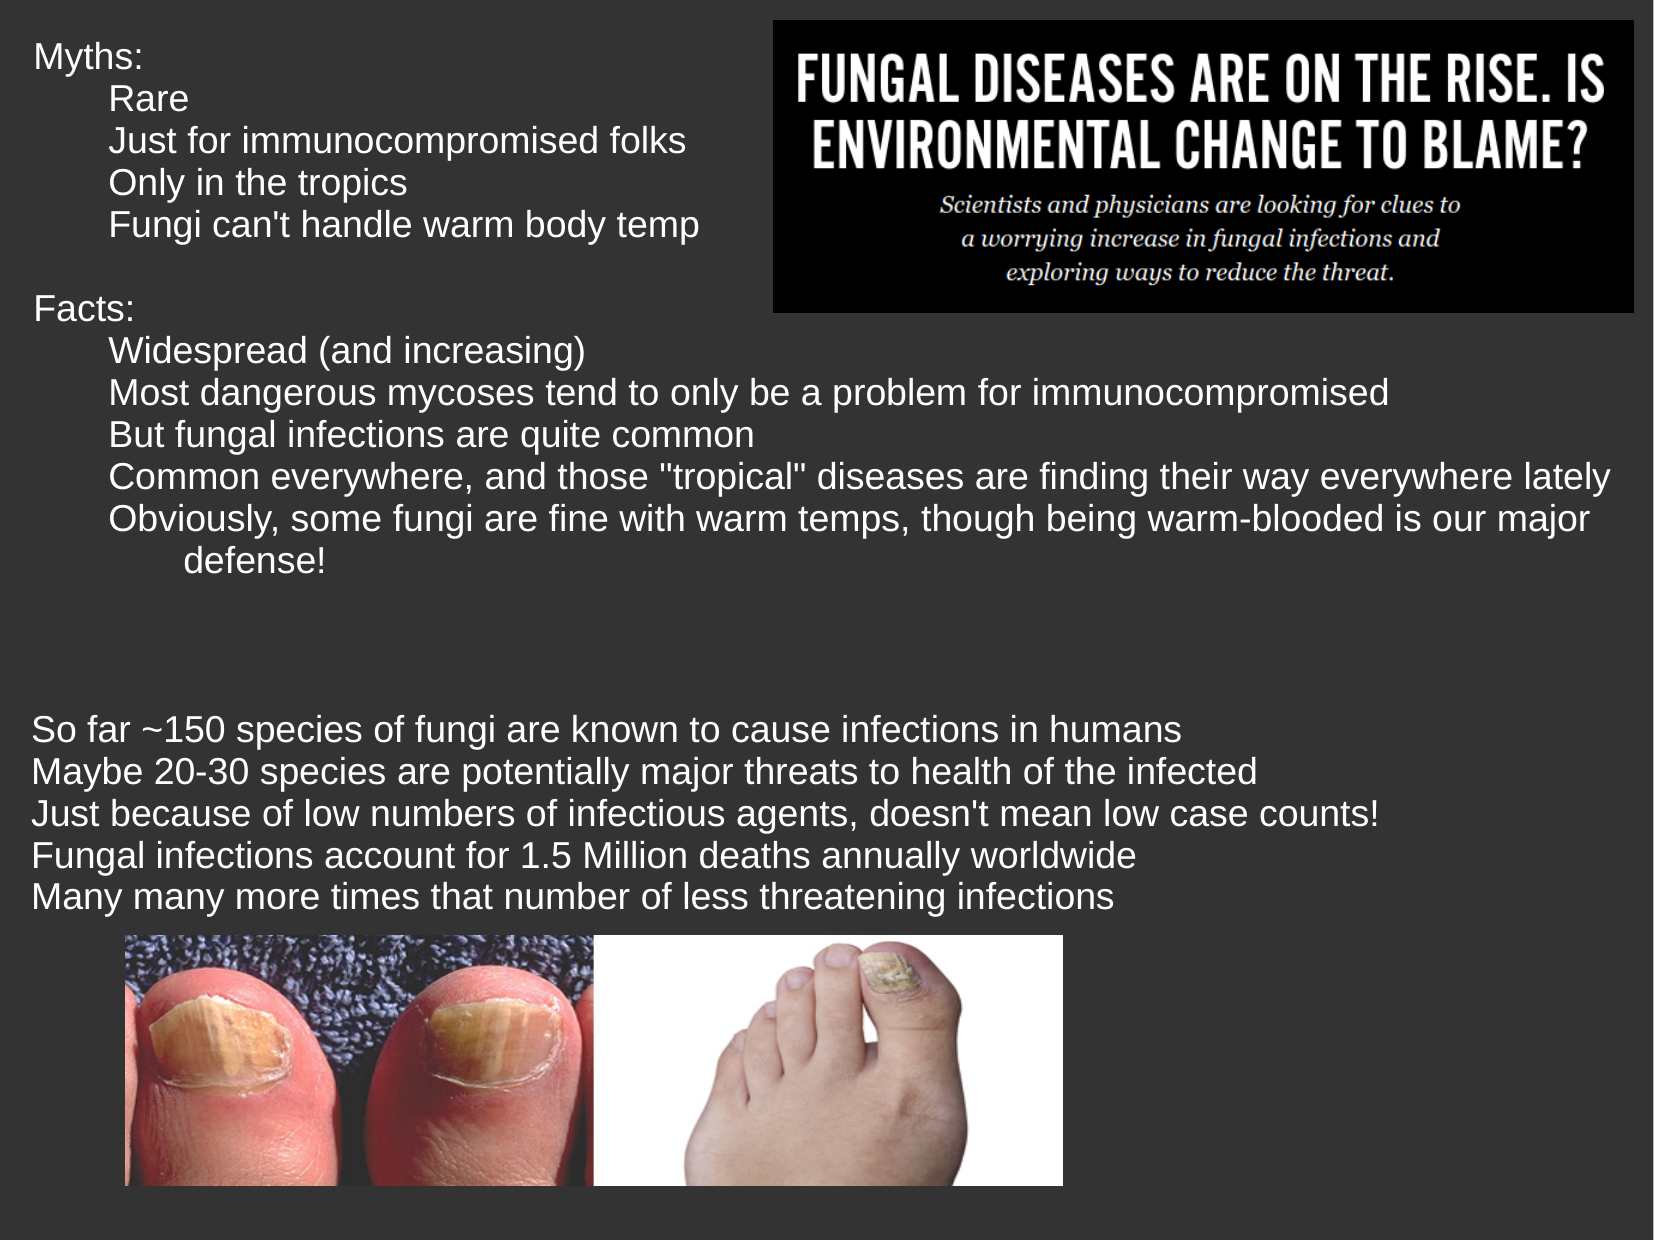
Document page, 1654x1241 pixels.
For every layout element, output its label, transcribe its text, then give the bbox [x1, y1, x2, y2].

picture [125, 935, 1063, 1186]
text_box Myths: Rare Just for immunocompromised folks Only in the tropics Fungi can't handle warm body temp Facts: Widespread (and increasing) Most dangerous mycoses tend to only be a problem for immunocompromised But fungal infections are quite common Common everywhere, and those "tropical" diseases are finding their way everywhere lately Obviously, some fungi are fine with warm temps, though being warm-blooded is our major defense! [18, 27, 1631, 589]
picture [773, 20, 1634, 313]
text_box So far ~150 species of fungi are known to cause infections in humans Maybe 20-30 species are potentially major threats to health of the infected Just because of low numbers of infectious agents, doesn't mean low case counts! Fungal infections account for 1.5 Million deaths annually worldwide Many many more times that number of less threatening infections [16, 700, 1630, 1010]
